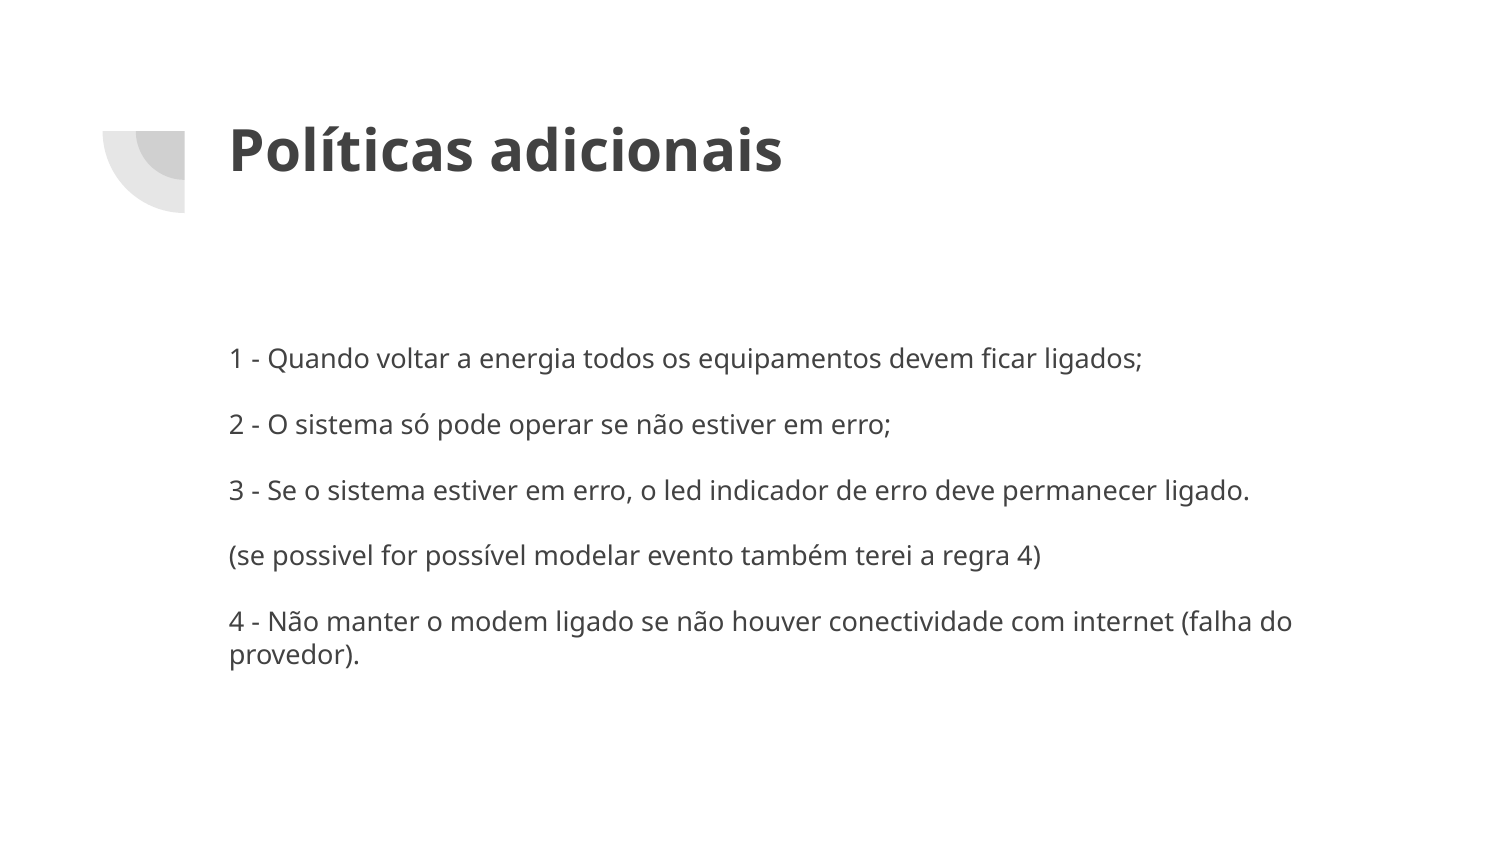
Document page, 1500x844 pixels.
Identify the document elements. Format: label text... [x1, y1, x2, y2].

list 1 - Quando voltar a energia todos os equipamentos devem ficar ligados; 2 - O sistema só pode operar se não estiver em erro; 3 - Se o sistema estiver em erro, o led indicador de erro deve permanecer ligado. (se possivel for possível modelar evento também terei a regra 4) 4 - Não manter o modem ligado se não houver conectividade com internet (falha do provedor). [213, 326, 1368, 744]
title Políticas adicionais [213, 98, 1368, 263]
